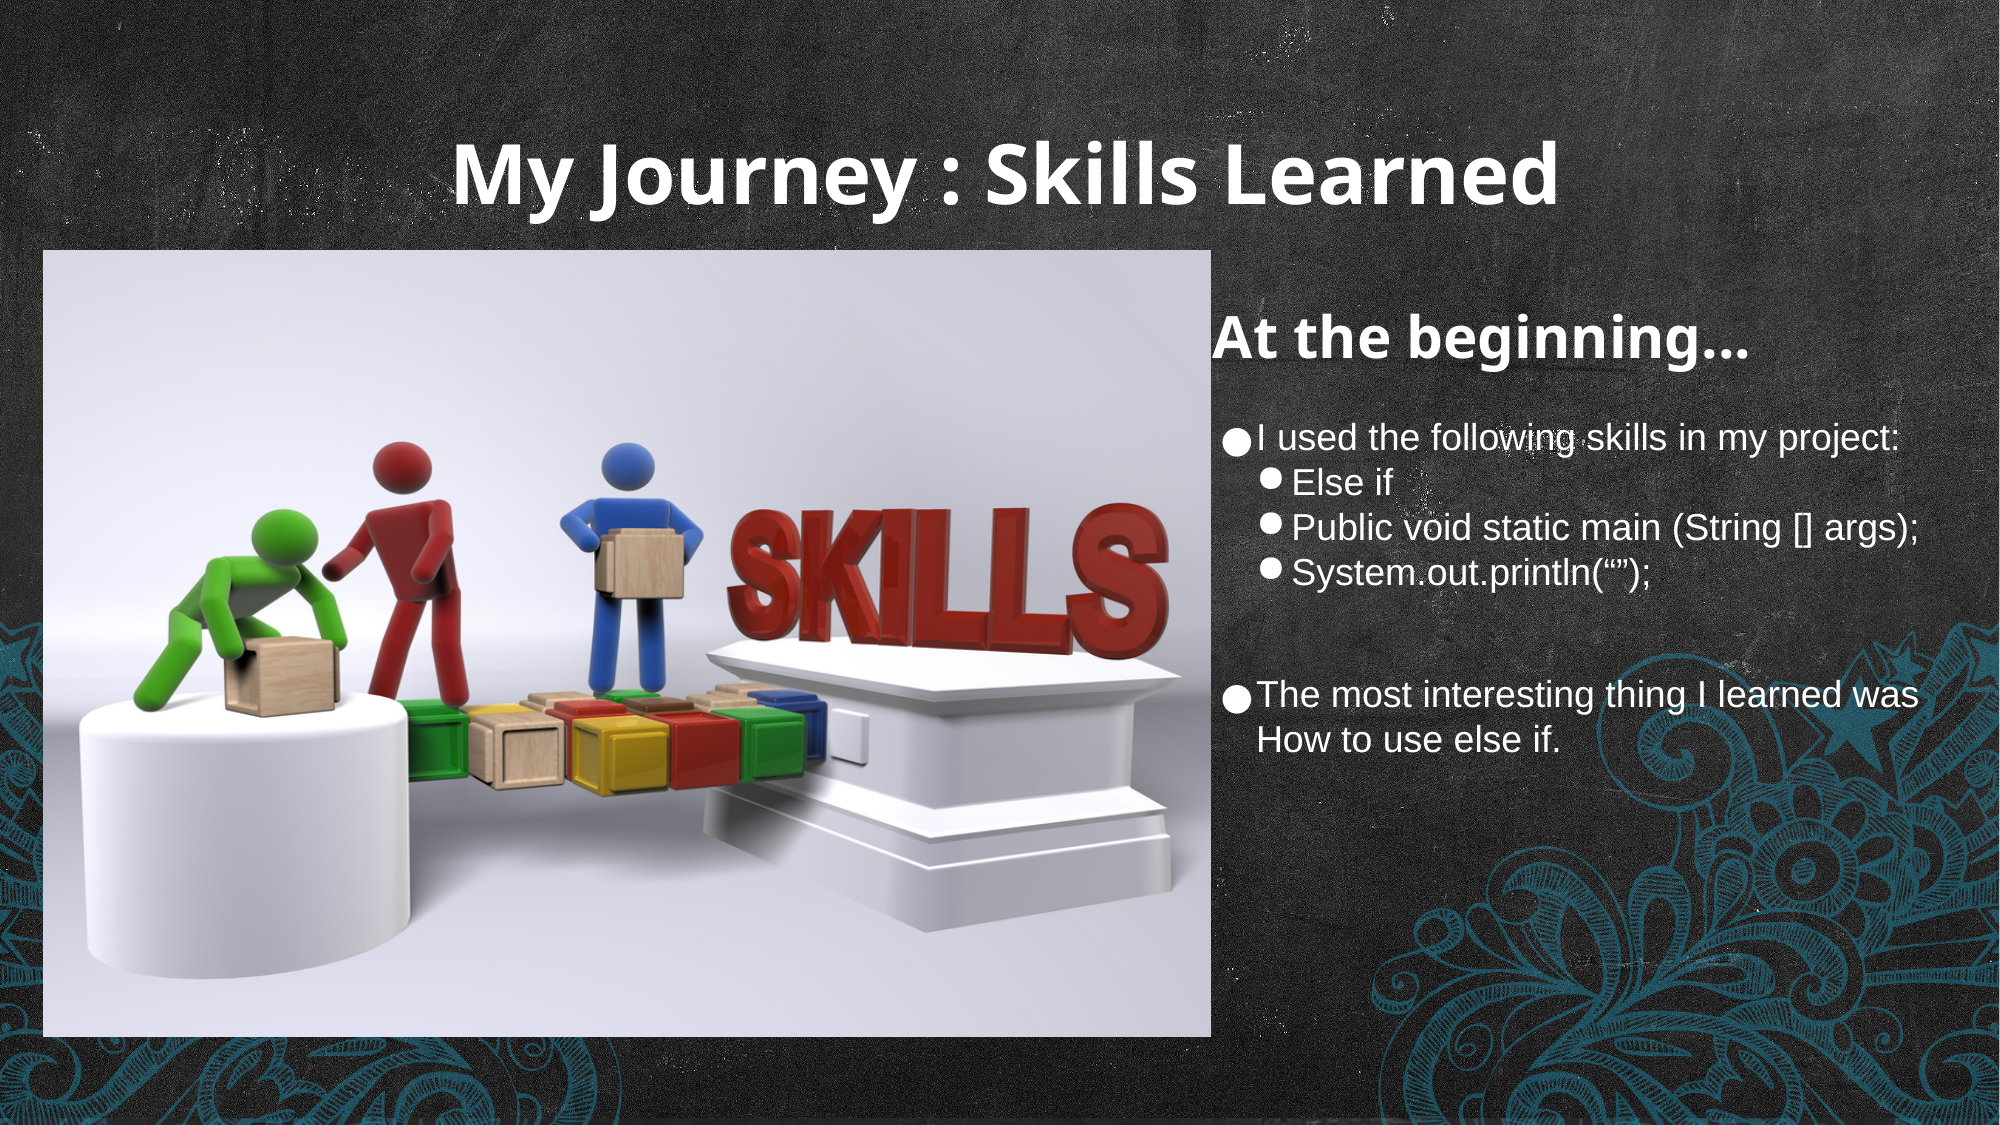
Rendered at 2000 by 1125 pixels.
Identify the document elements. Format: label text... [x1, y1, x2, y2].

text_box At the beginning... [1211, 292, 1823, 471]
text_box I used the following skills in my project: Else if Public void static main (String [] args); System.out.println(“”); The most interesting thing I learned was How to use else if. [1211, 405, 1939, 920]
picture [0, 0, 2000, 1125]
text_box My Journey : Skills Learned [43, 94, 1970, 230]
